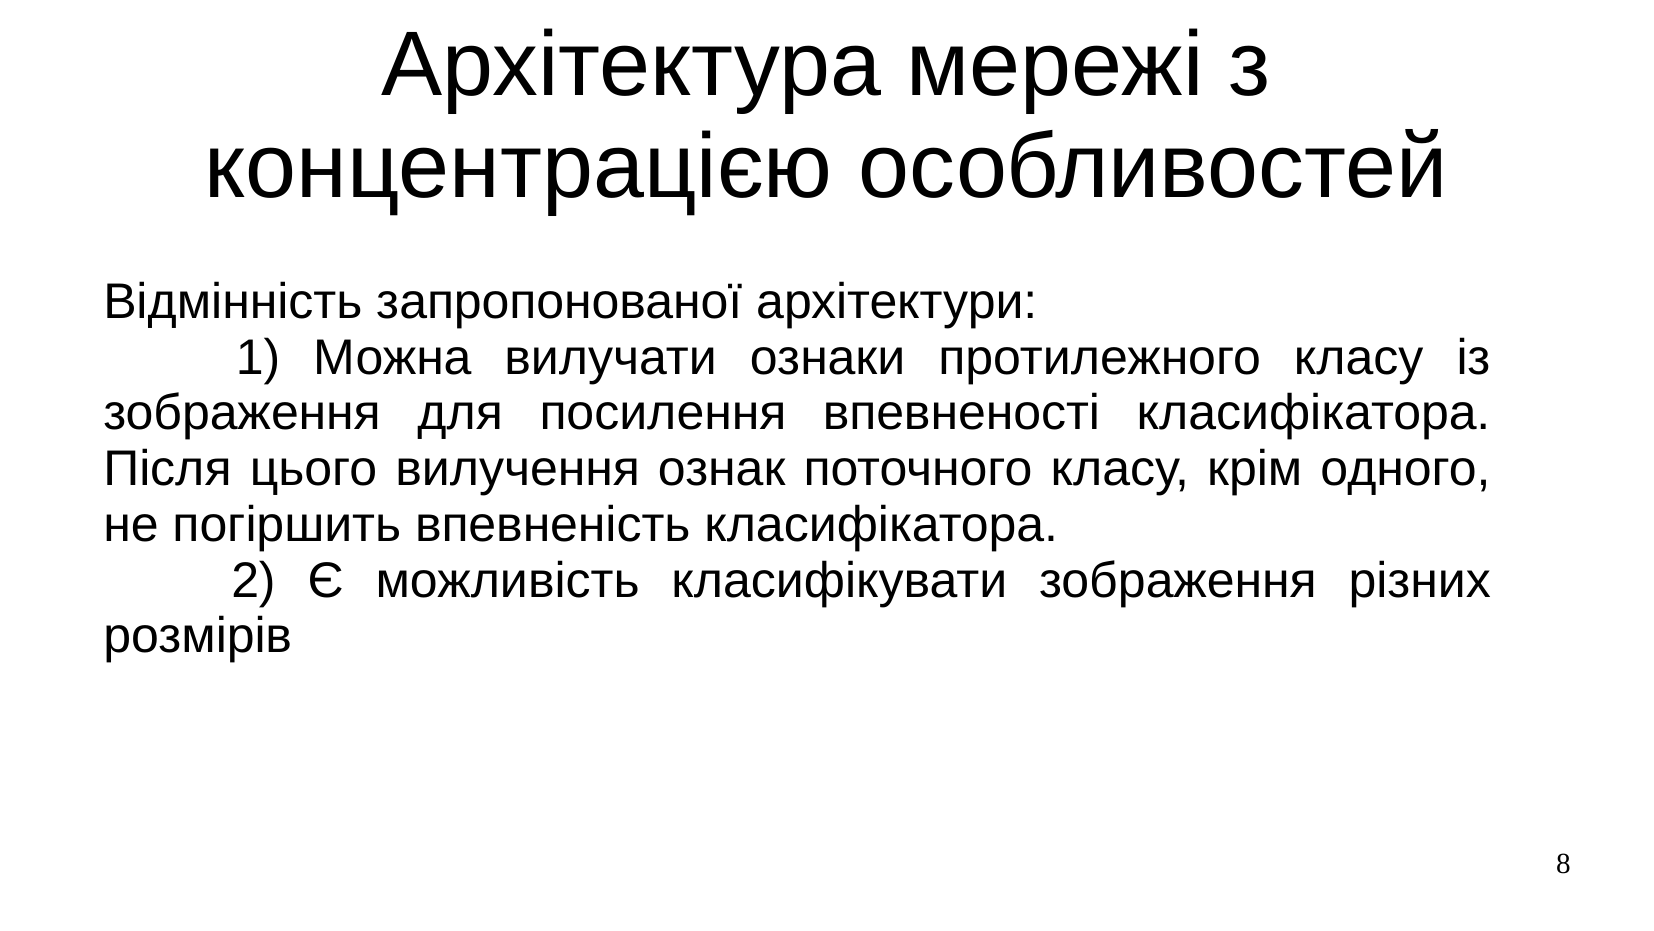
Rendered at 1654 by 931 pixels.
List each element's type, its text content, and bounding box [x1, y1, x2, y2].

title Архітектура мережі з концентрацією особливостей [82, 12, 1571, 218]
text_box Відмінність запропонованої архітектури: 1) Можна вилучати ознаки протилежного класу із зображення для посилення впевненості класифікатора. Після цього вилучення ознак поточного класу, крім одного, не погіршить впевненість класифікатора. 2) Є можливість класифікувати зображення різних розмірів [88, 265, 1506, 886]
